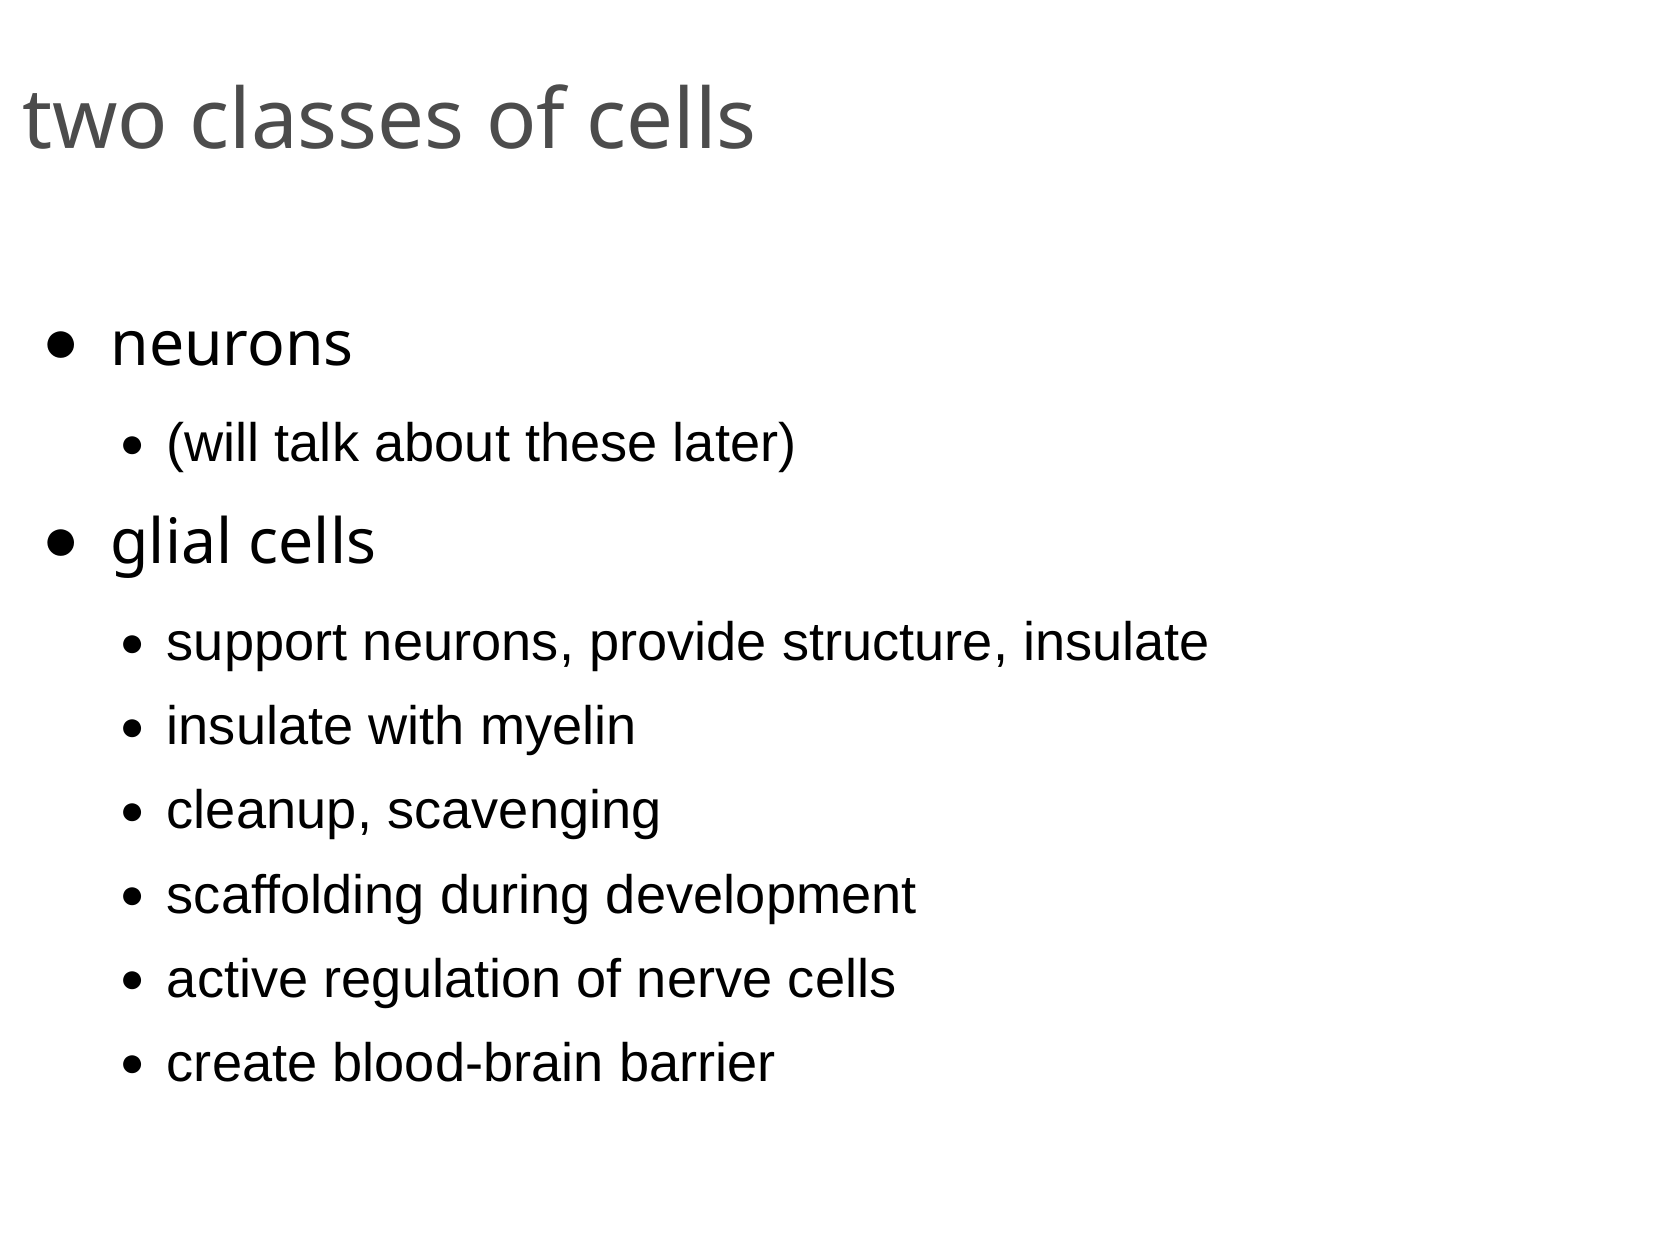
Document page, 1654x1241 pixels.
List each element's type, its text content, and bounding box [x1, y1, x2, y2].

list neurons (will talk about these later) glial cells support neurons, provide structure, insulate insulate with myelin cleanup, scavenging scaffolding during development active regulation of nerve cells create blood-brain barrier [25, 226, 1654, 1166]
title two classes of cells [22, 19, 1654, 213]
